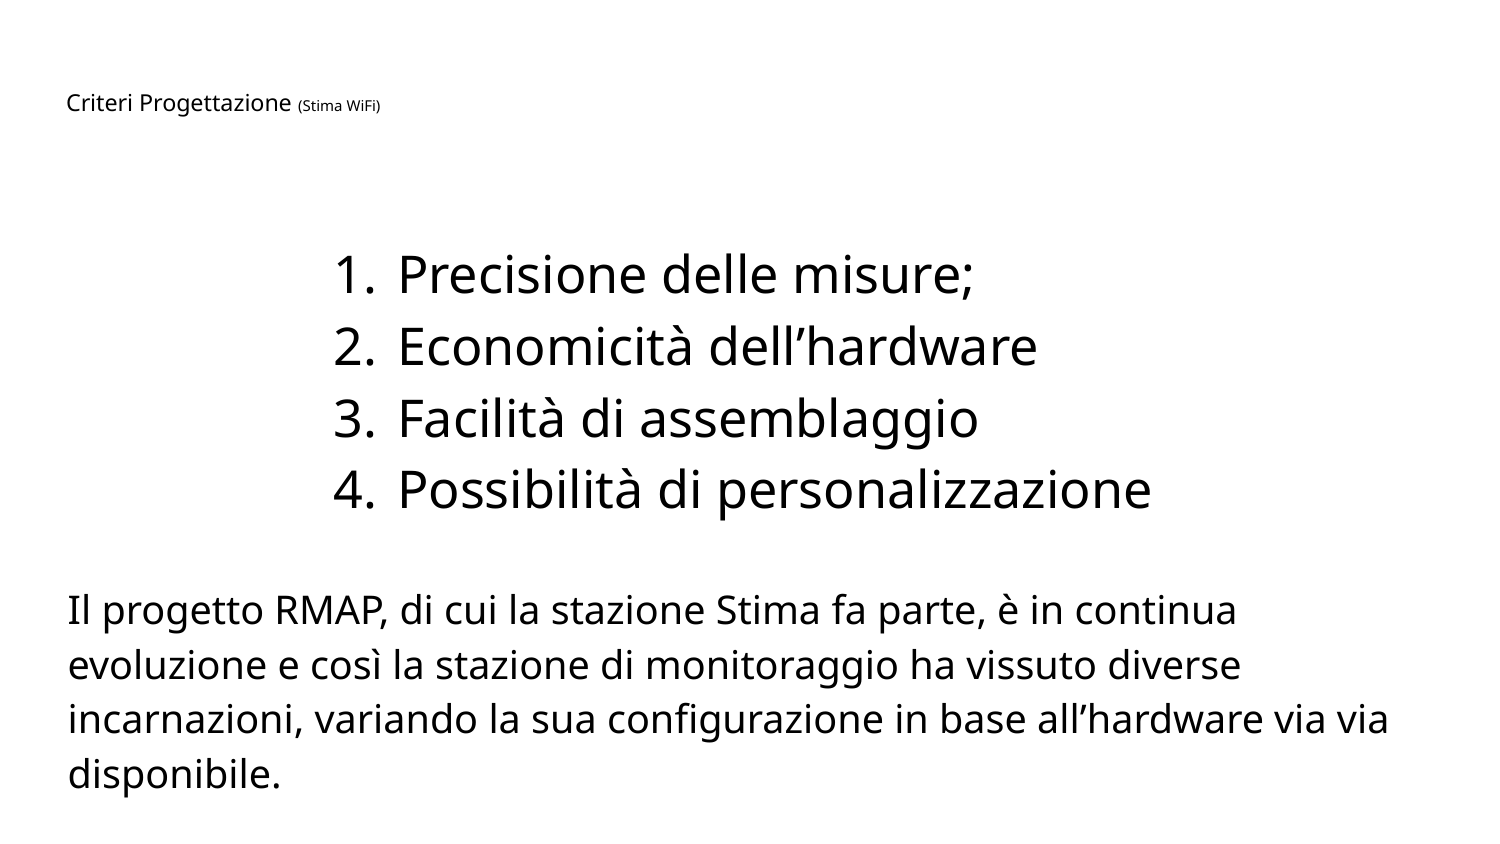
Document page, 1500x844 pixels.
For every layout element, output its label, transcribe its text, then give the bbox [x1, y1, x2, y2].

text_box Il progetto RMAP, di cui la stazione Stima fa parte, è in continua evoluzione e così la stazione di monitoraggio ha vissuto diverse incarnazioni, variando la sua configurazione in base all’hardware via via disponibile. [52, 562, 1449, 812]
list Precisione delle misure; Economicità dell’hardware Facilità di assemblaggio Possibilità di personalizzazione [307, 217, 1449, 562]
title Criteri Progettazione (Stima WiFi) [51, 72, 1449, 167]
